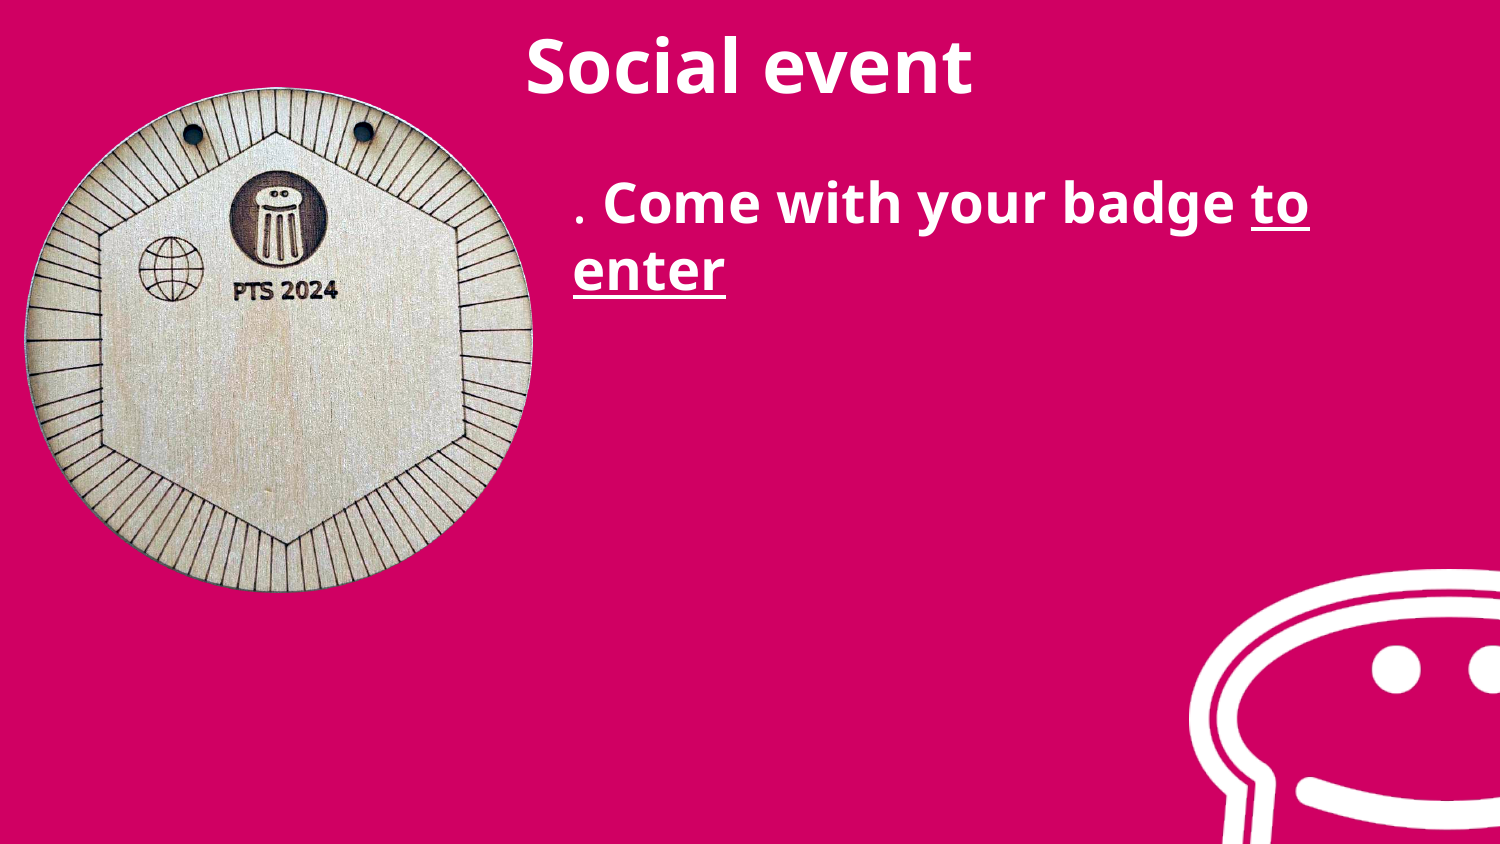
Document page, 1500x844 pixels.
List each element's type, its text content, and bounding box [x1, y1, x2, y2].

picture [1189, 569, 1500, 844]
text_box . Come with your badge to enter [557, 151, 1453, 742]
picture [24, 87, 533, 593]
text_box Social event [0, 3, 1500, 124]
